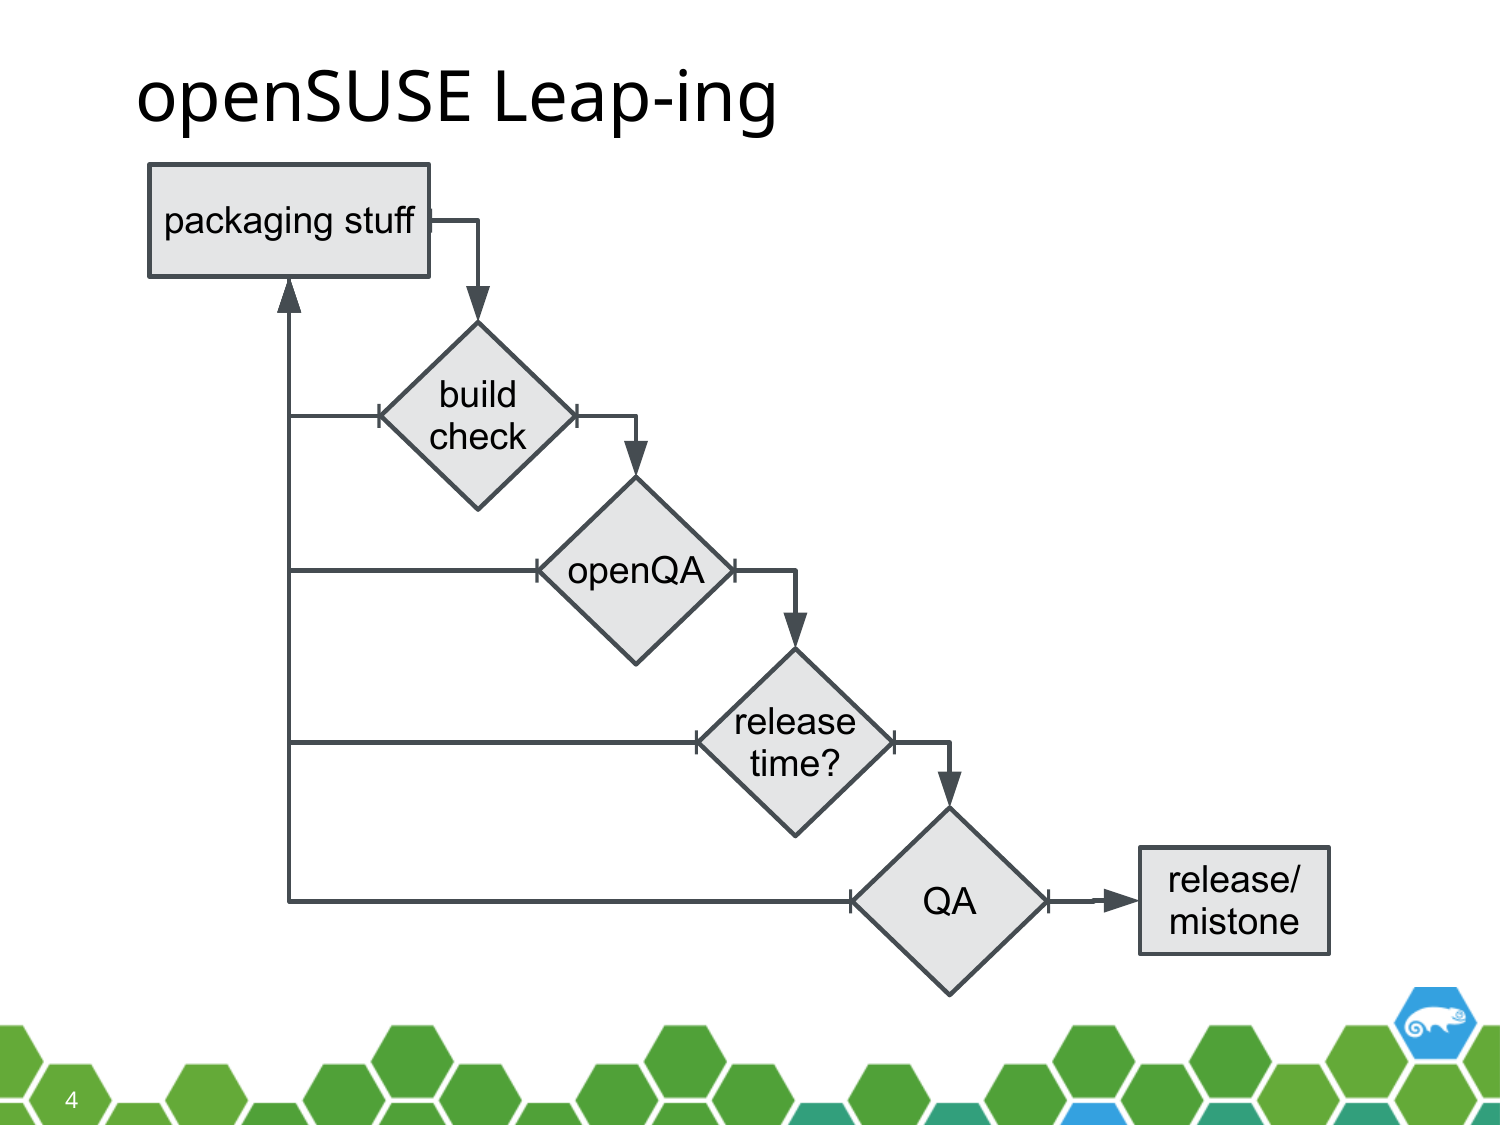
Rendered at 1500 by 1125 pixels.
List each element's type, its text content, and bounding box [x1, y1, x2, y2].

text_box QA [853, 807, 1047, 996]
text_box release/ mistone [1139, 847, 1329, 954]
text_box release time? [698, 648, 892, 837]
picture [0, 987, 1500, 1125]
text_box openQA [539, 477, 733, 665]
text_box packaging stuff [149, 164, 429, 277]
title openSUSE Leap-ing [135, 12, 1372, 175]
text_box build check [381, 322, 575, 510]
